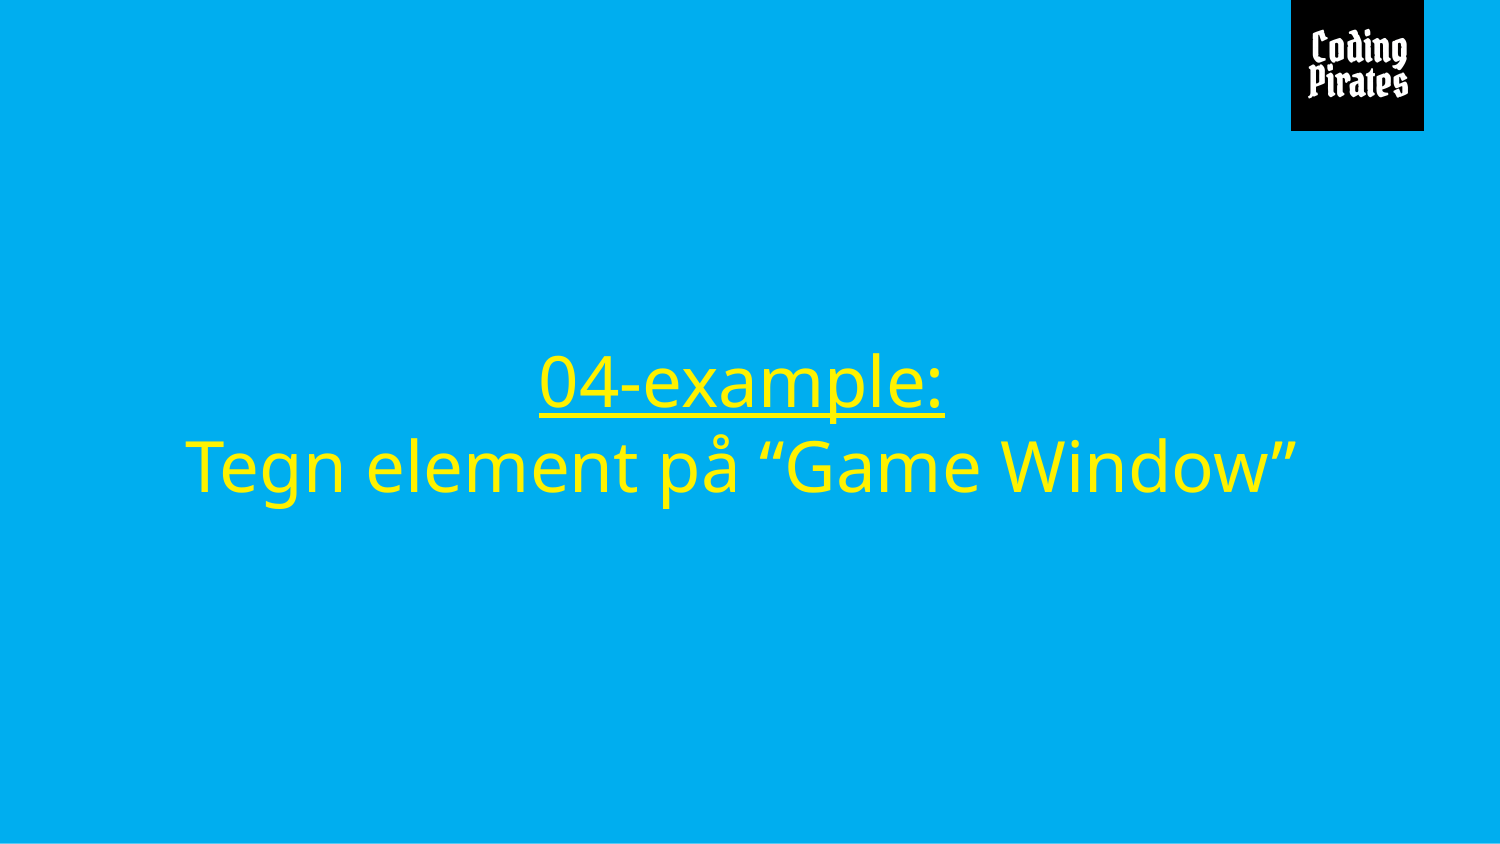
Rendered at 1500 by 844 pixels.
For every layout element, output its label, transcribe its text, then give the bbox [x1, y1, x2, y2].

picture [1292, 0, 1423, 130]
title 04-example: Tegn element på “Game Window” [12, 352, 1472, 491]
